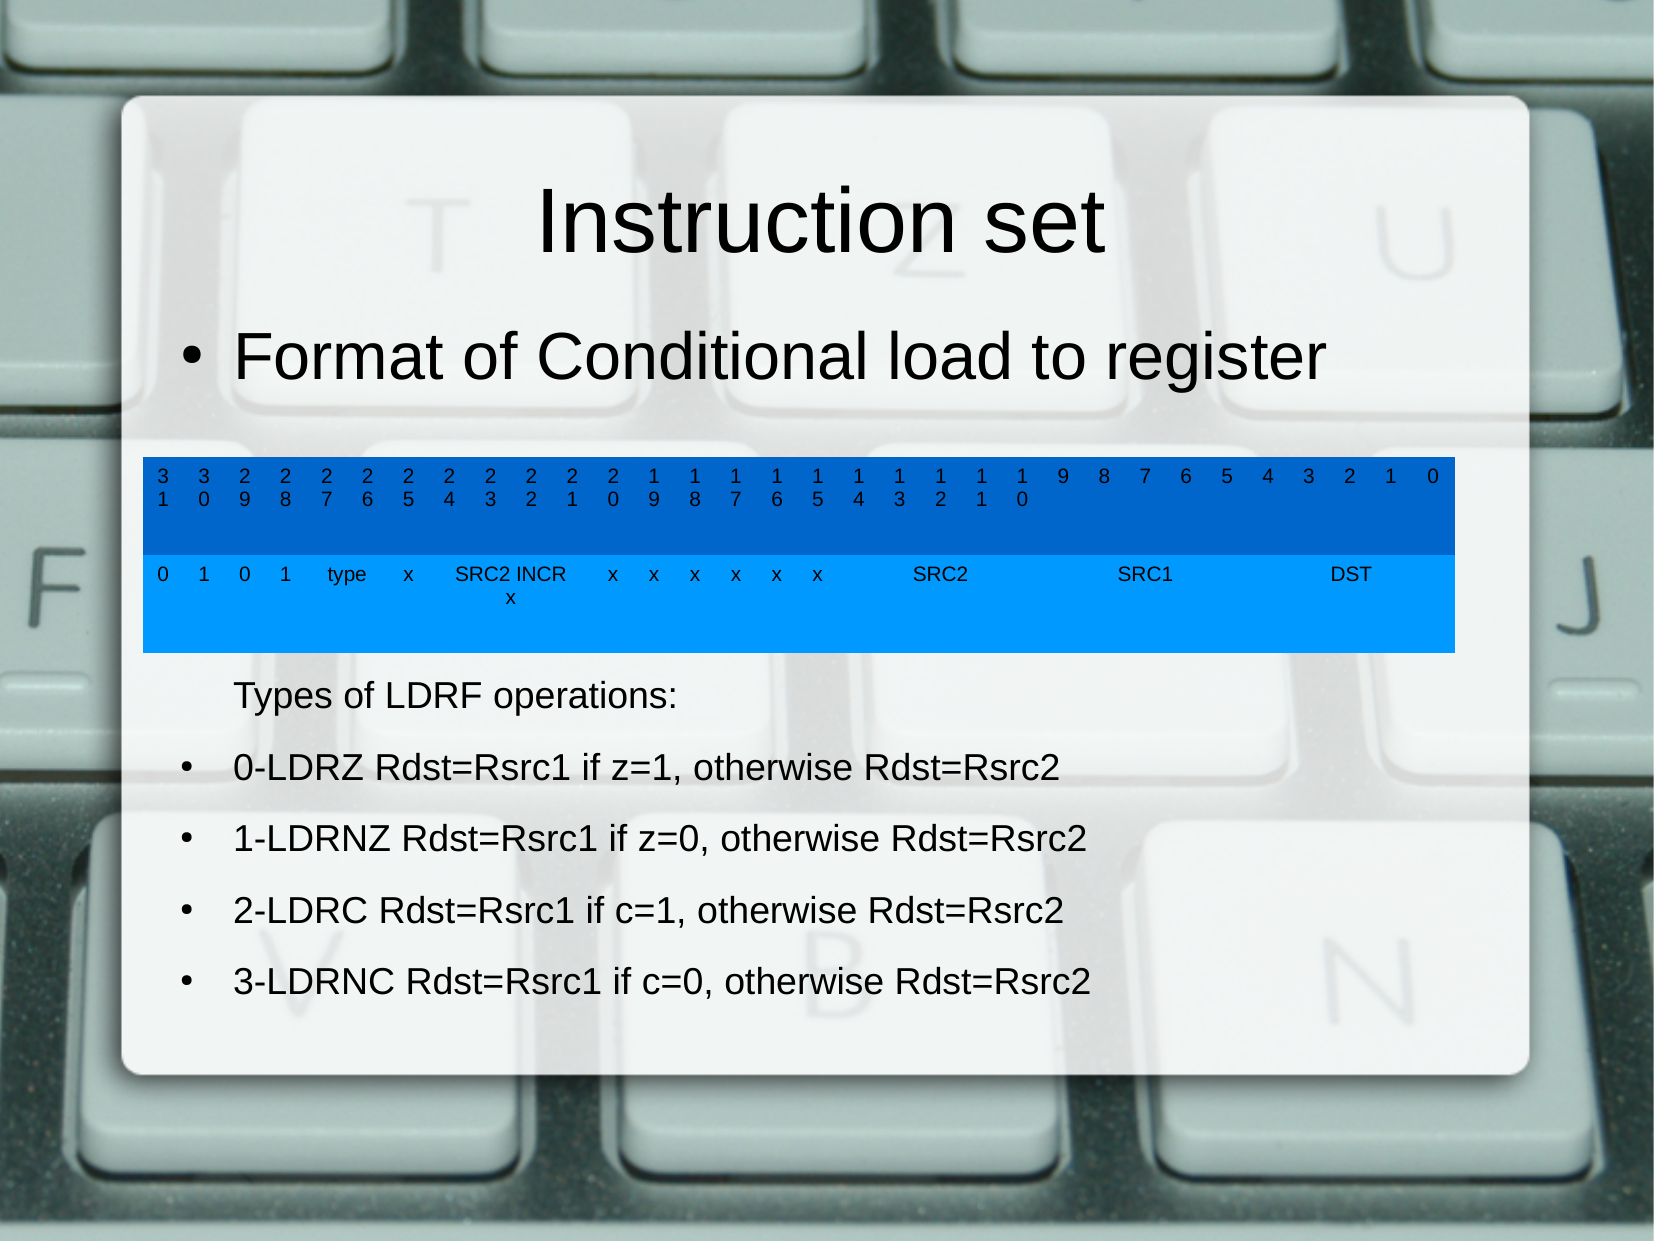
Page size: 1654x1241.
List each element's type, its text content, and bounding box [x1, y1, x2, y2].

table_cell x [634, 555, 675, 653]
list Format of Conditional load to register [162, 318, 1501, 451]
table_cell DST [1248, 555, 1455, 653]
table_header 10 [1002, 457, 1043, 555]
table_header 12 [920, 457, 961, 555]
table_header 30 [183, 457, 224, 555]
table_cell SRC2 [838, 555, 1043, 653]
table_header 27 [306, 457, 347, 555]
table_cell 0 [143, 555, 183, 653]
table_header 7 [1125, 457, 1166, 555]
table_header 9 [1043, 457, 1084, 555]
table_cell x [675, 555, 716, 653]
table_header 2 [1329, 457, 1370, 555]
table_cell SRC2 INCR x [429, 555, 593, 653]
table_cell 0 [224, 555, 265, 653]
table_cell x [388, 555, 429, 653]
table_cell type [306, 555, 388, 653]
table_header 26 [347, 457, 388, 555]
table_header 18 [675, 457, 716, 555]
title Instruction set [135, 125, 1506, 318]
table_header 11 [961, 457, 1002, 555]
table_header 31 [143, 457, 183, 555]
table_header 20 [593, 457, 634, 555]
table_cell x [716, 555, 756, 653]
table_header 16 [756, 457, 797, 555]
picture [0, 0, 1654, 1241]
table_cell x [593, 555, 634, 653]
table_cell SRC1 [1043, 555, 1248, 653]
table_header 29 [224, 457, 265, 555]
table_header 0 [1411, 457, 1455, 555]
table_cell 1 [183, 555, 224, 653]
list Types of LDRF operations: 0-LDRZ Rdst=Rsrc1 if z=1, otherwise Rdst=Rsrc2 1-LDRNZ Rdst=Rsrc1 if z=0, otherwise Rdst=Rsrc2 2-LDRC Rdst=Rsrc1 if c=1, otherwise Rdst=Rsrc2 3-LDRNC Rdst=Rsrc1 if c=0, otherwise Rdst=Rsrc2 [162, 675, 1501, 1075]
table_header 3 [1288, 457, 1329, 555]
table_header 8 [1084, 457, 1125, 555]
table_header 22 [511, 457, 552, 555]
table_header 13 [879, 457, 920, 555]
table_cell x [756, 555, 797, 653]
table_header 14 [838, 457, 879, 555]
table_header 21 [552, 457, 593, 555]
table_header 6 [1166, 457, 1207, 555]
table_header 25 [388, 457, 429, 555]
table_header 23 [470, 457, 511, 555]
table_cell x [797, 555, 838, 653]
table_header 1 [1370, 457, 1411, 555]
table_header 17 [716, 457, 756, 555]
table_header 4 [1248, 457, 1288, 555]
table_header 5 [1207, 457, 1248, 555]
table_header 15 [797, 457, 838, 555]
table_cell 1 [265, 555, 306, 653]
table_header 19 [634, 457, 675, 555]
table_header 24 [429, 457, 470, 555]
table_header 28 [265, 457, 306, 555]
